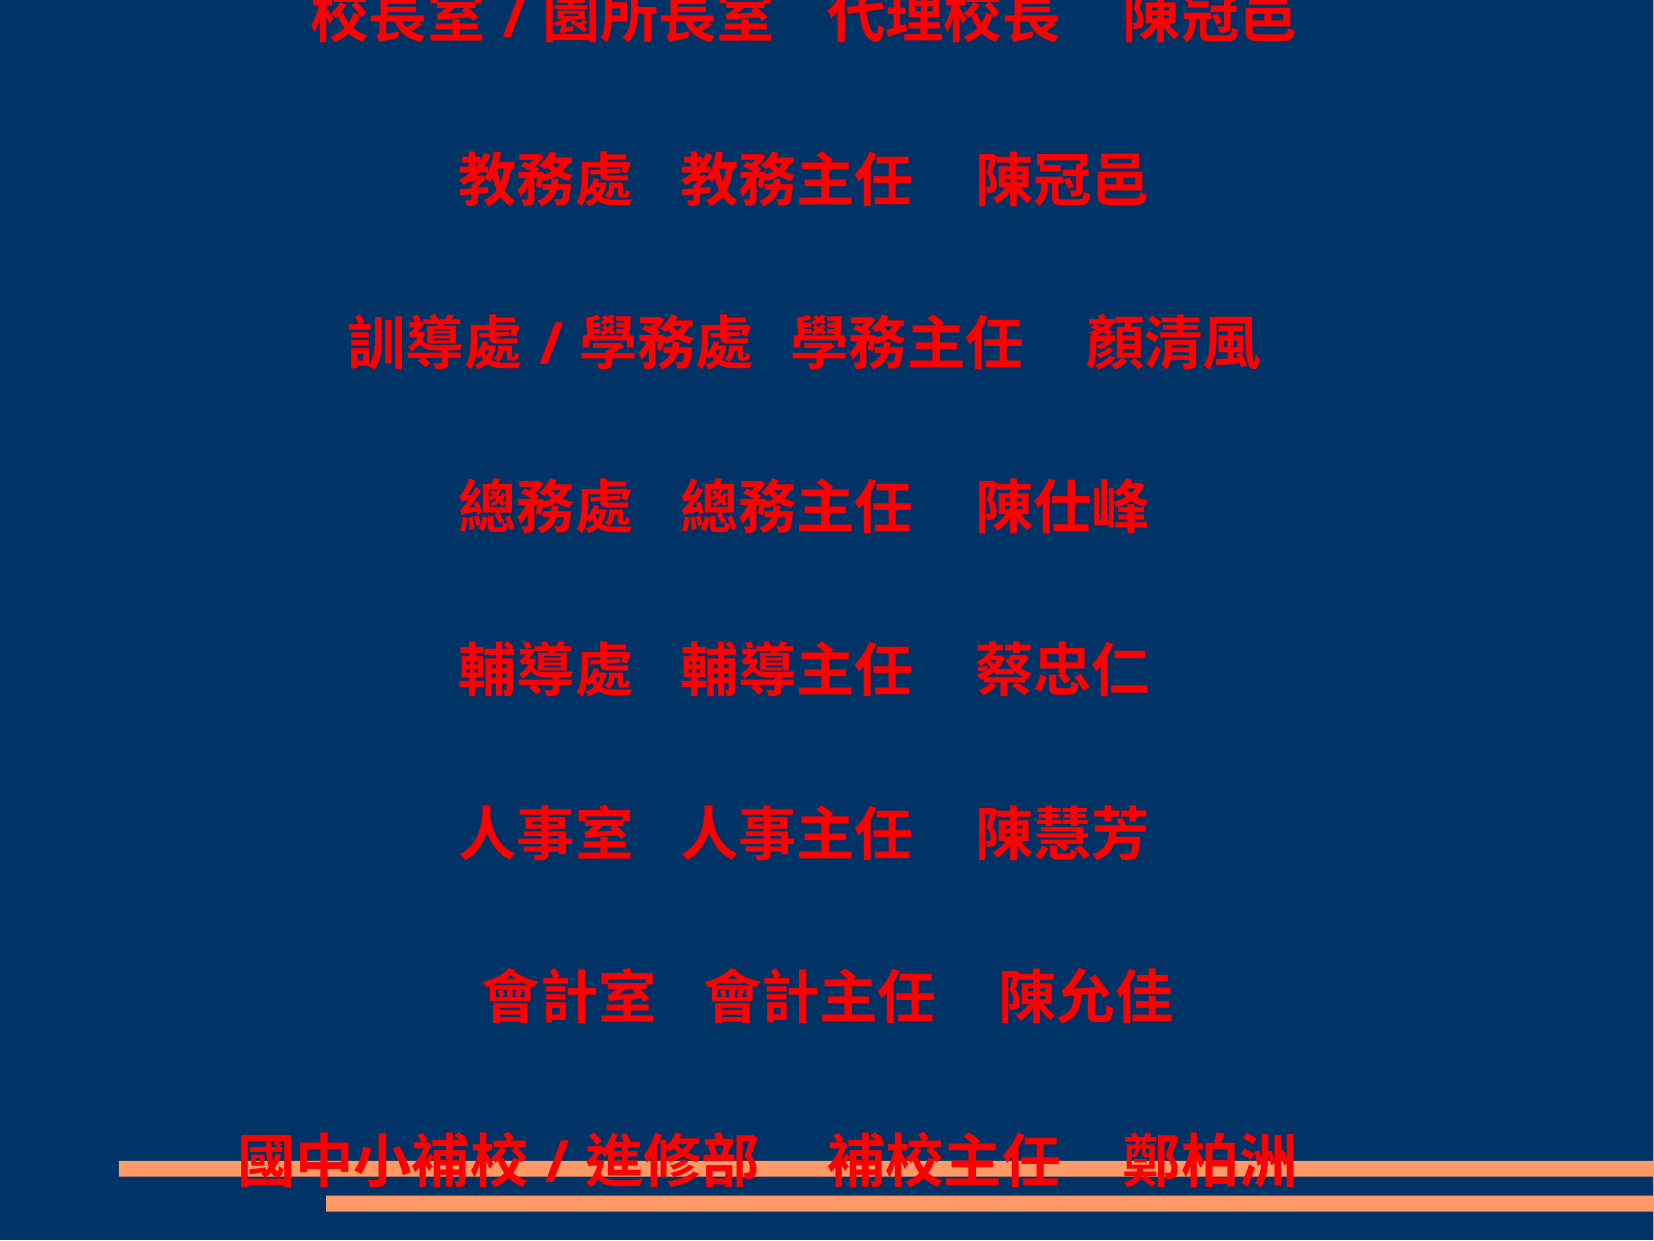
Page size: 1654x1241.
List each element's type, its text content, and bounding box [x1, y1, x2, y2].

subtitle 校長室/園所長室 代理校長 陳冠邑 教務處 教務主任 陳冠邑 訓導處/學務處 學務主任 顏清風 總務處 總務主任 陳仕峰 輔導處 輔導主任 蔡忠仁 人事室 人事主任 陳慧芳 會計室 會計主任 陳允佳 國中小補校/進修部 補校主任 鄭柏洲 [121, 0, 1534, 1170]
